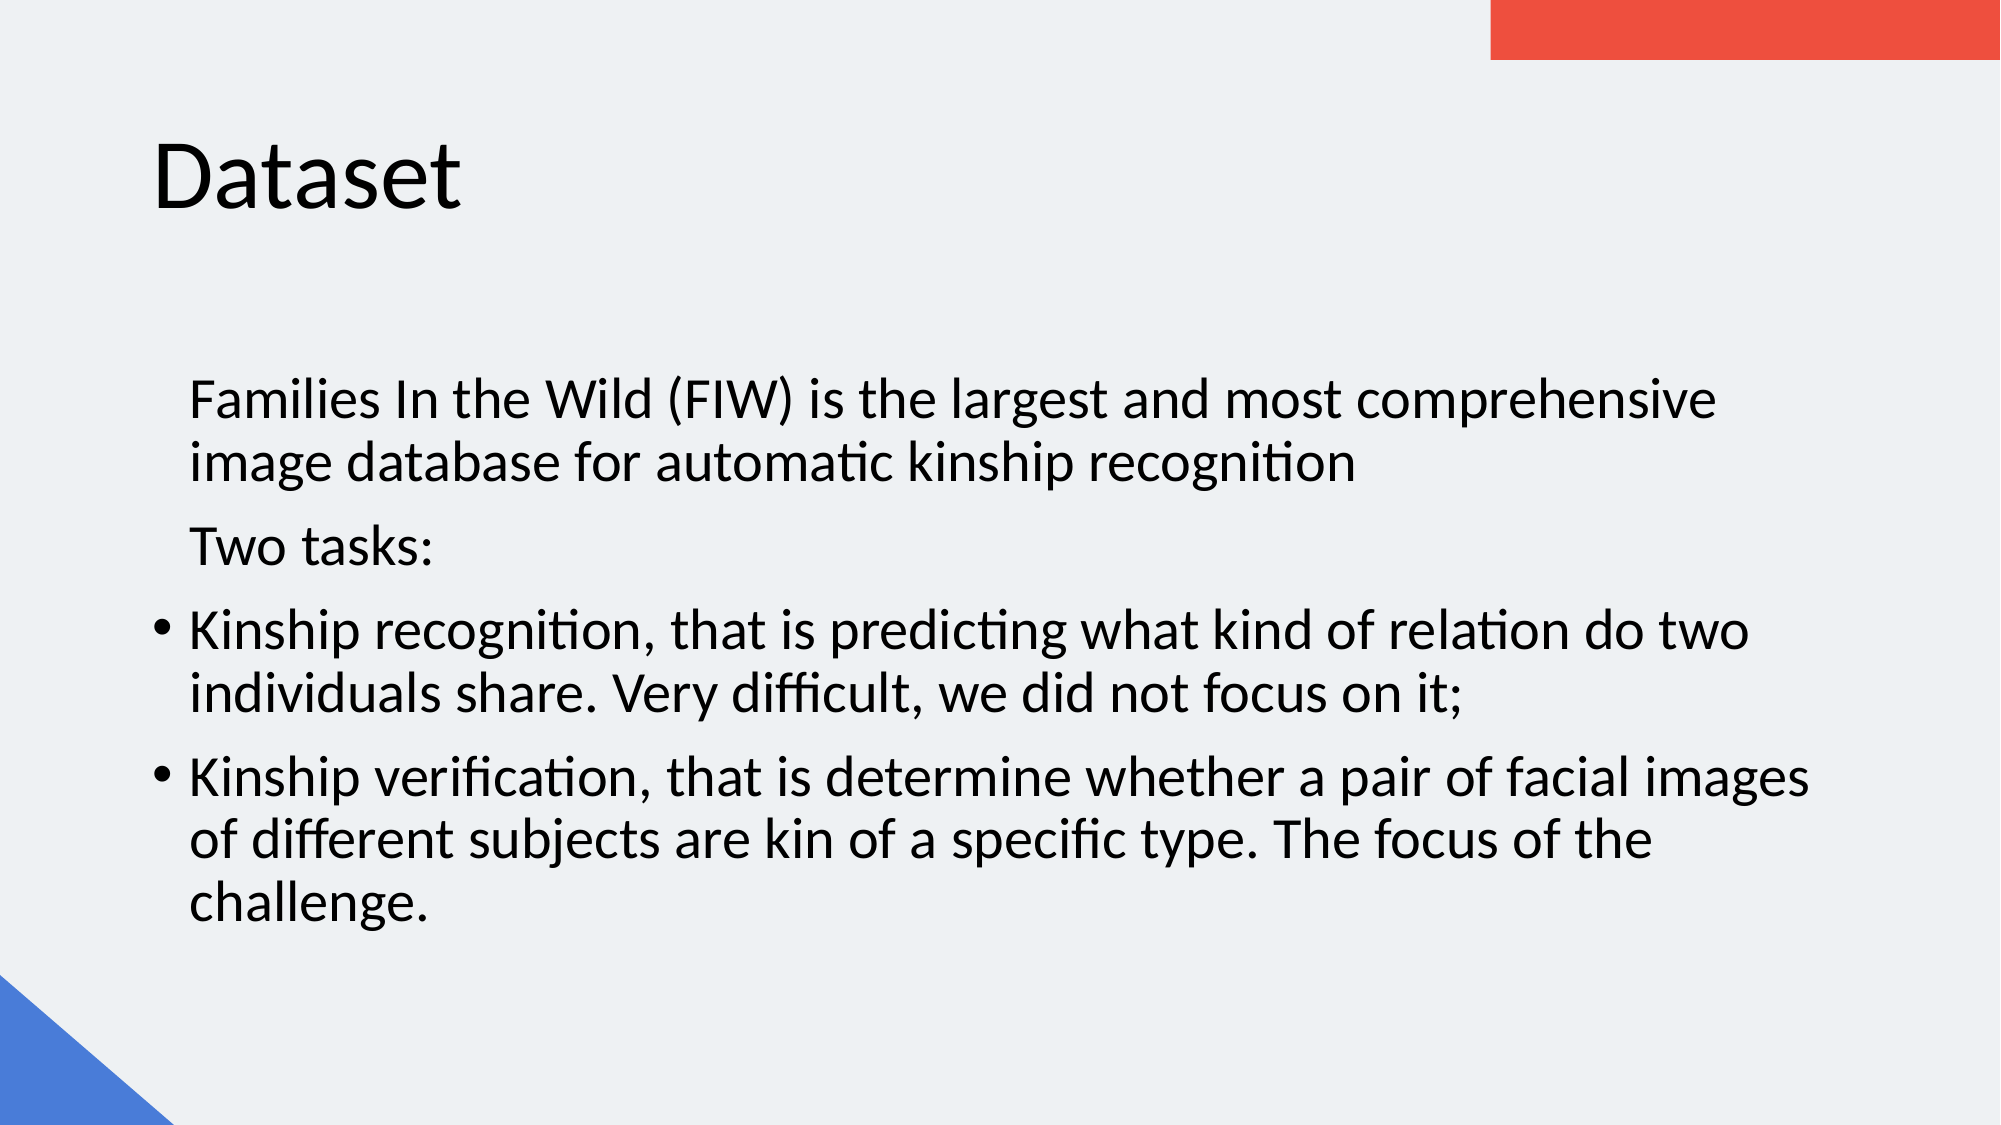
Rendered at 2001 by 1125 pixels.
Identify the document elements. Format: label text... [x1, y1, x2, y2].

title Dataset [137, 59, 1863, 270]
list Families In the Wild (FIW) is the largest and most comprehensive image database for automatic kinship recognition Two tasks: Kinship recognition, that is predicting what kind of relation do two individuals share. Very difficult, we did not focus on it; Kinship verification, that is determine whether a pair of facial images of different subjects are kin of a specific type. The focus of the challenge. [137, 270, 1863, 984]
text_box [0, 974, 174, 1125]
text_box [1490, 0, 2000, 60]
